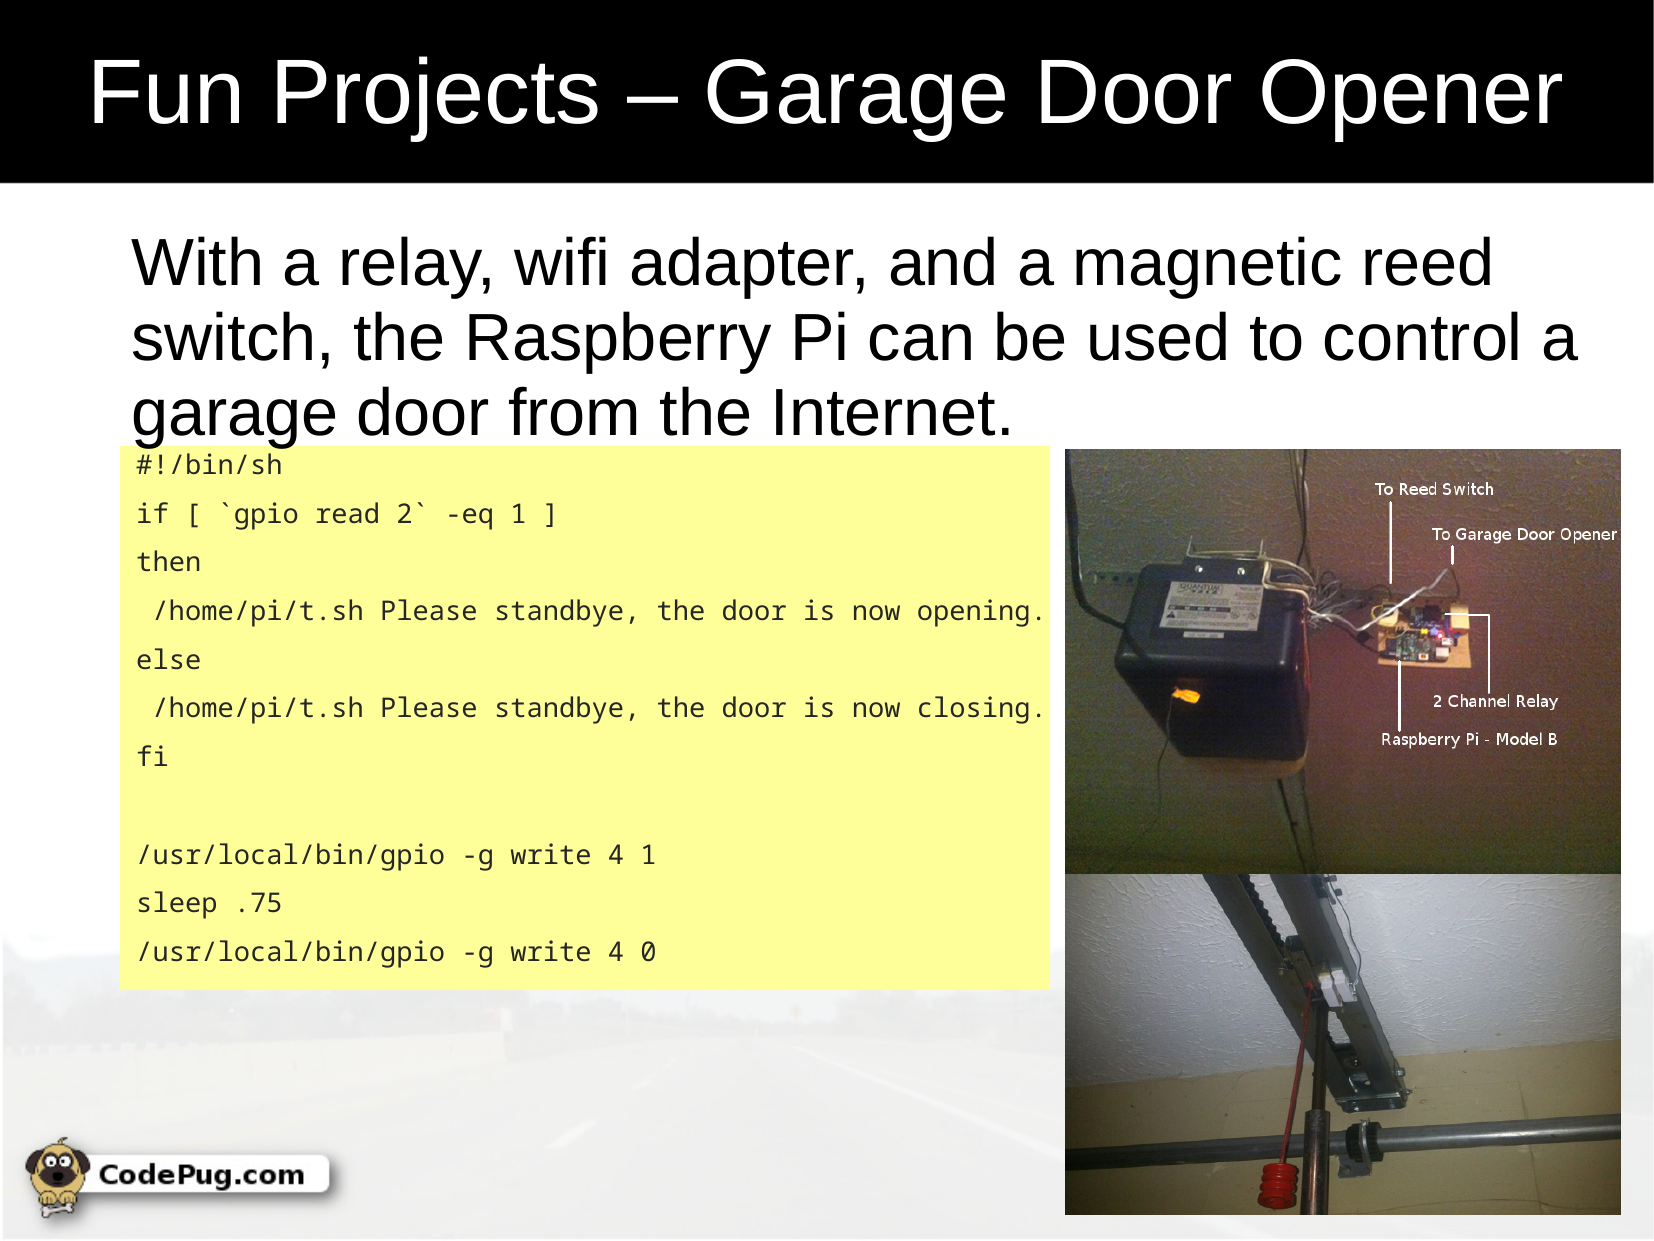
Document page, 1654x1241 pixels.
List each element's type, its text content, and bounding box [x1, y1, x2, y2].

list #!/bin/sh if [ `gpio read 2` -eq 1 ] then /home/pi/t.sh Please standbye, the door is now opening. else /home/pi/t.sh Please standbye, the door is now closing. fi /usr/local/bin/gpio -g write 4 1 sleep .75 /usr/local/bin/gpio -g write 4 0 [120, 463, 1051, 991]
title Fun Projects – Garage Door Opener [82, 19, 1571, 166]
text_box With a relay, wifi adapter, and a magnetic reed switch, the Raspberry Pi can be used to control a garage door from the Internet. [60, 225, 1606, 463]
picture [0, 0, 1654, 1241]
